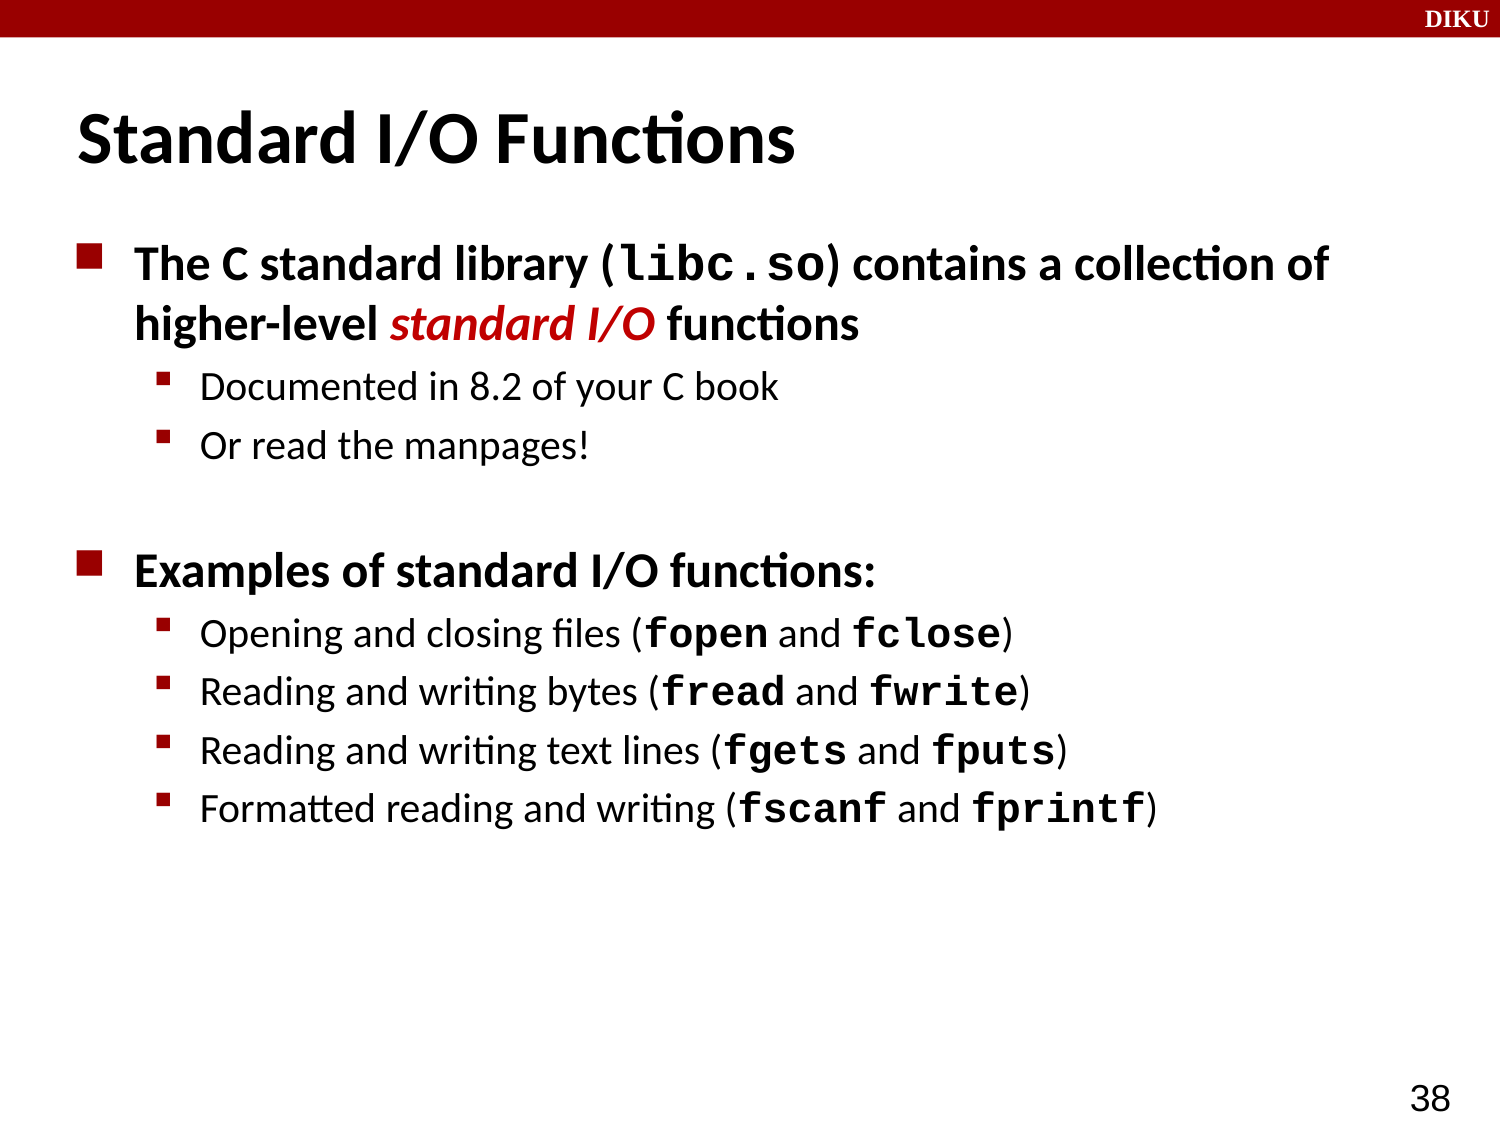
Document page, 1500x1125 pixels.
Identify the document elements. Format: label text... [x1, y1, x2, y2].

text_box Standard I/O Functions [62, 71, 1309, 197]
text_box The C standard library (libc.so) contains a collection of higher-level standard I/O functions Documented in 8.2 of your C book Or read the manpages! Examples of standard I/O functions: Opening and closing files (fopen and fclose) Reading and writing bytes (fread and fwrite) Reading and writing text lines (fgets and fputs) Formatted reading and writing (fscanf and fprintf) [63, 223, 1359, 1039]
